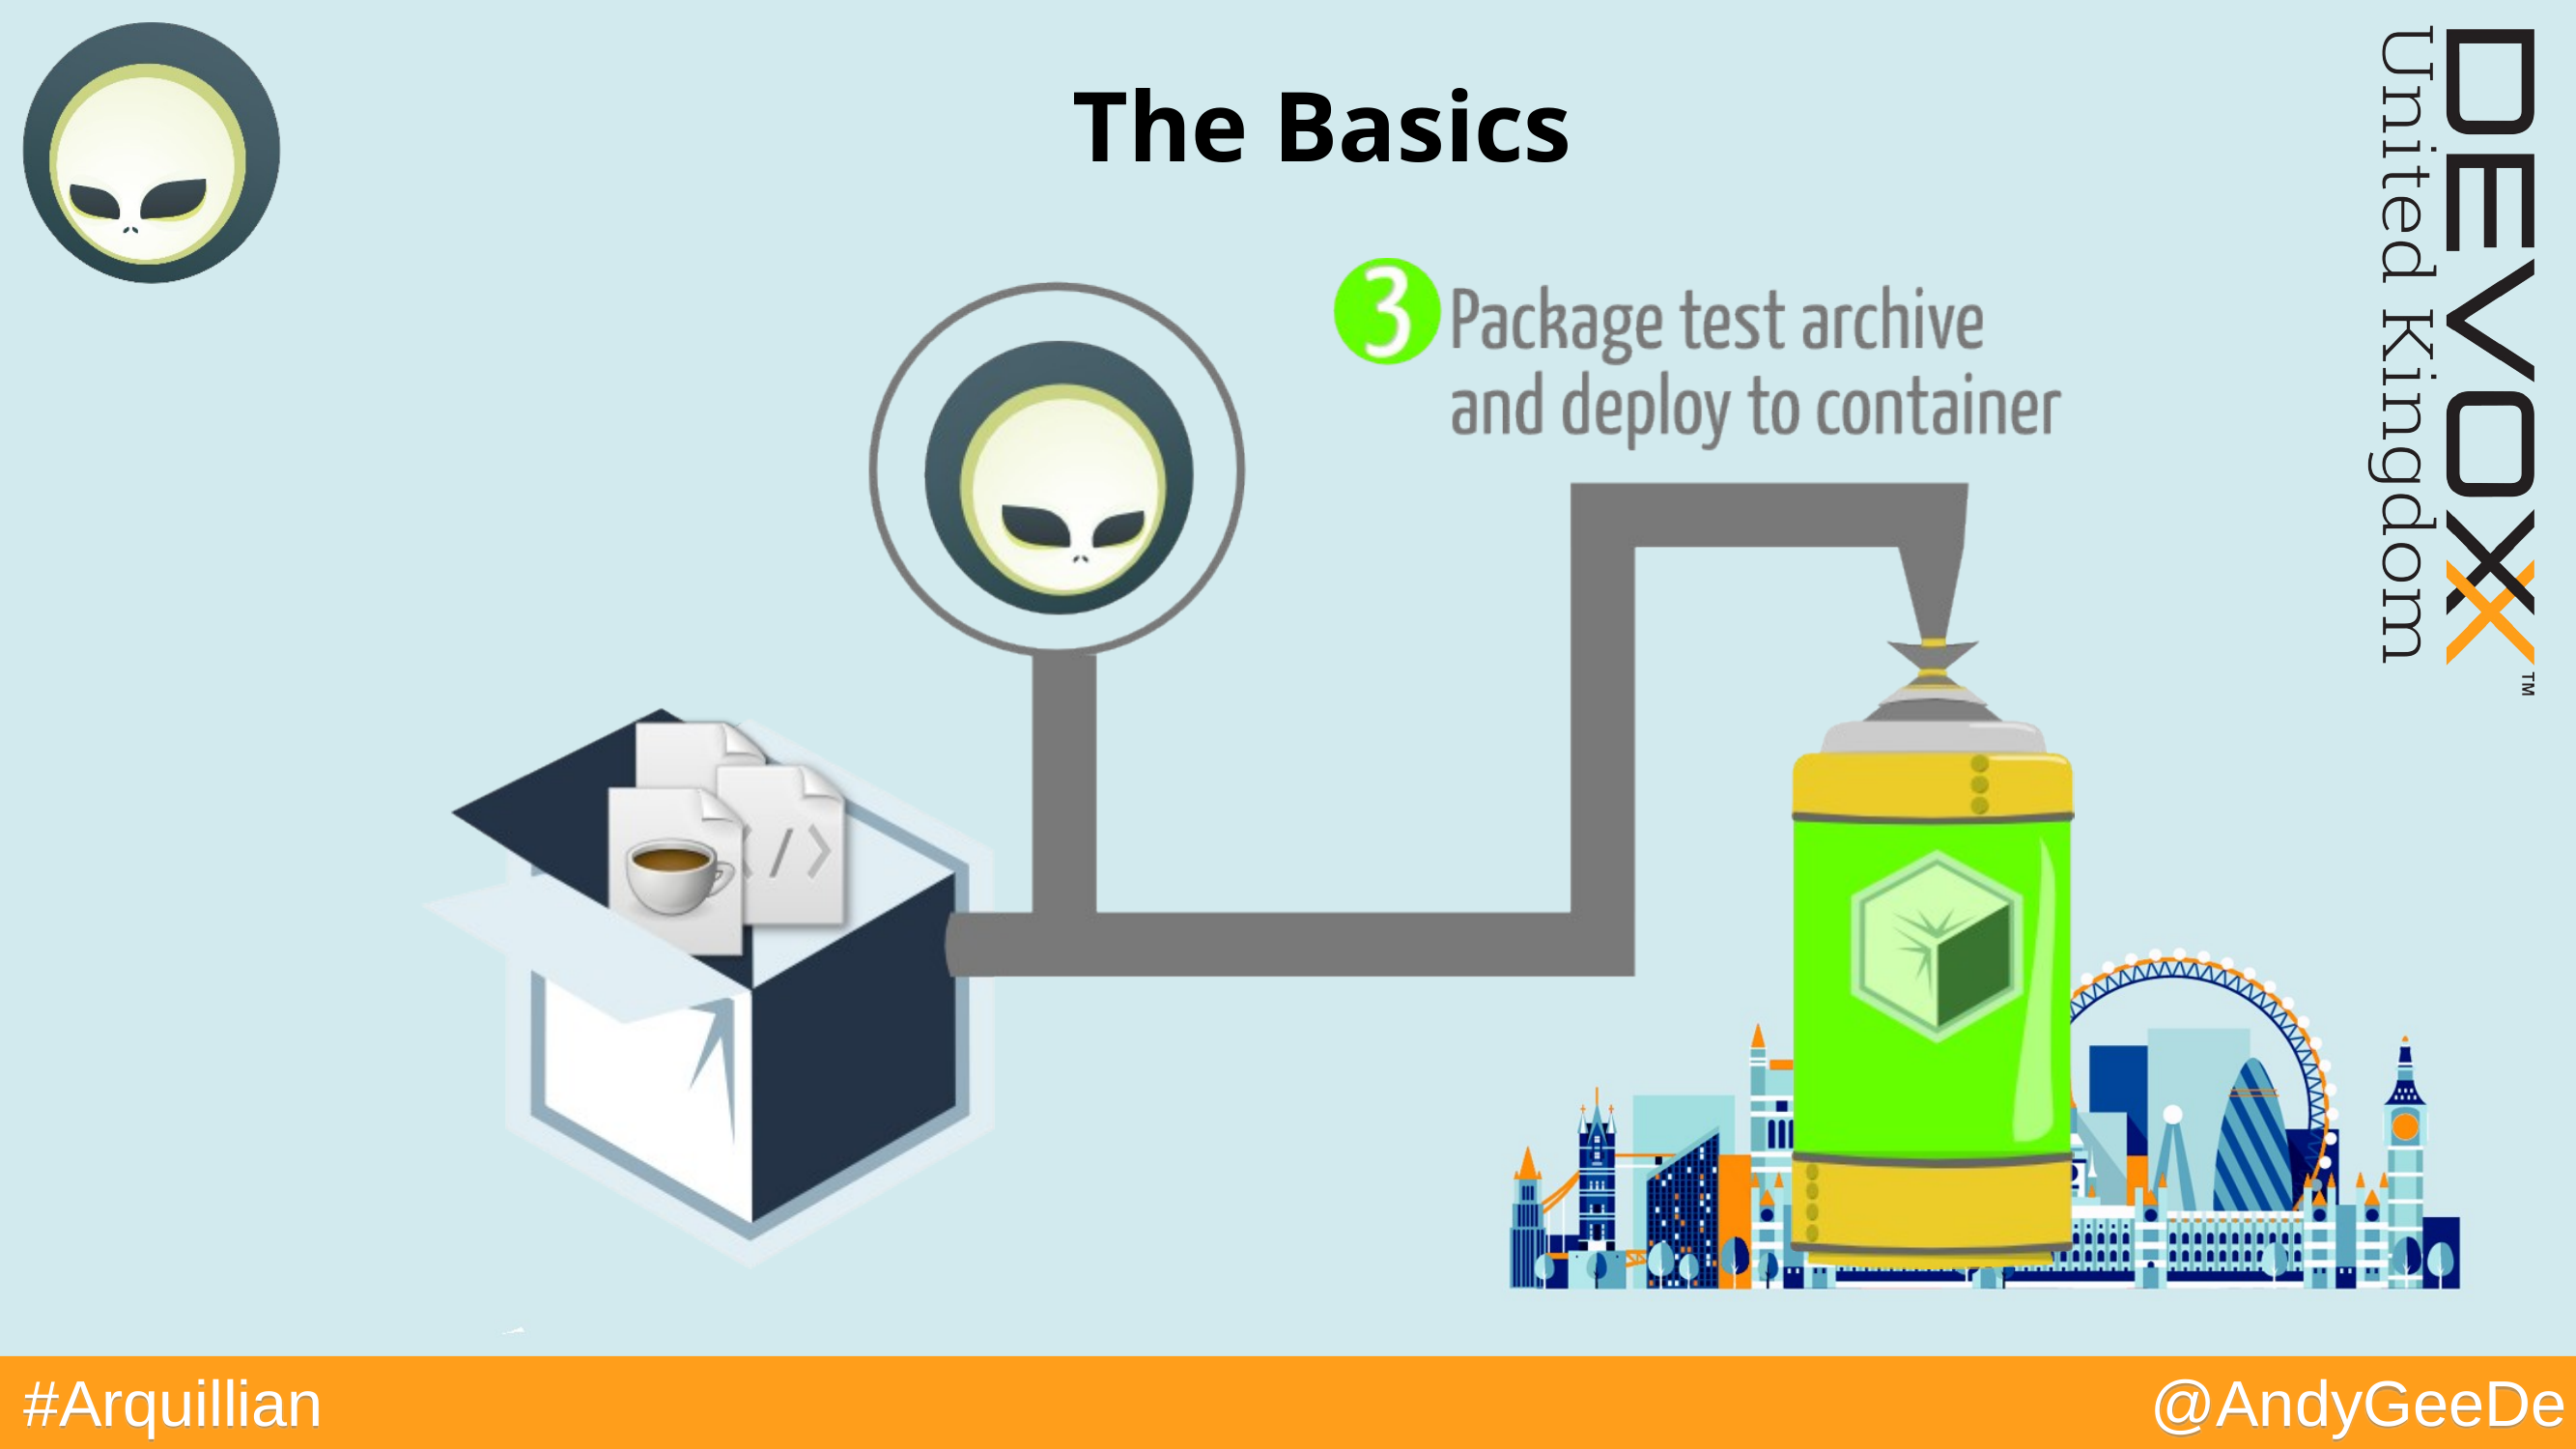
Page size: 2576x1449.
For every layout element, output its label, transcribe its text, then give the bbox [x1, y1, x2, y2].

title The Basics [197, 58, 2448, 243]
picture [0, 0, 2576, 1355]
